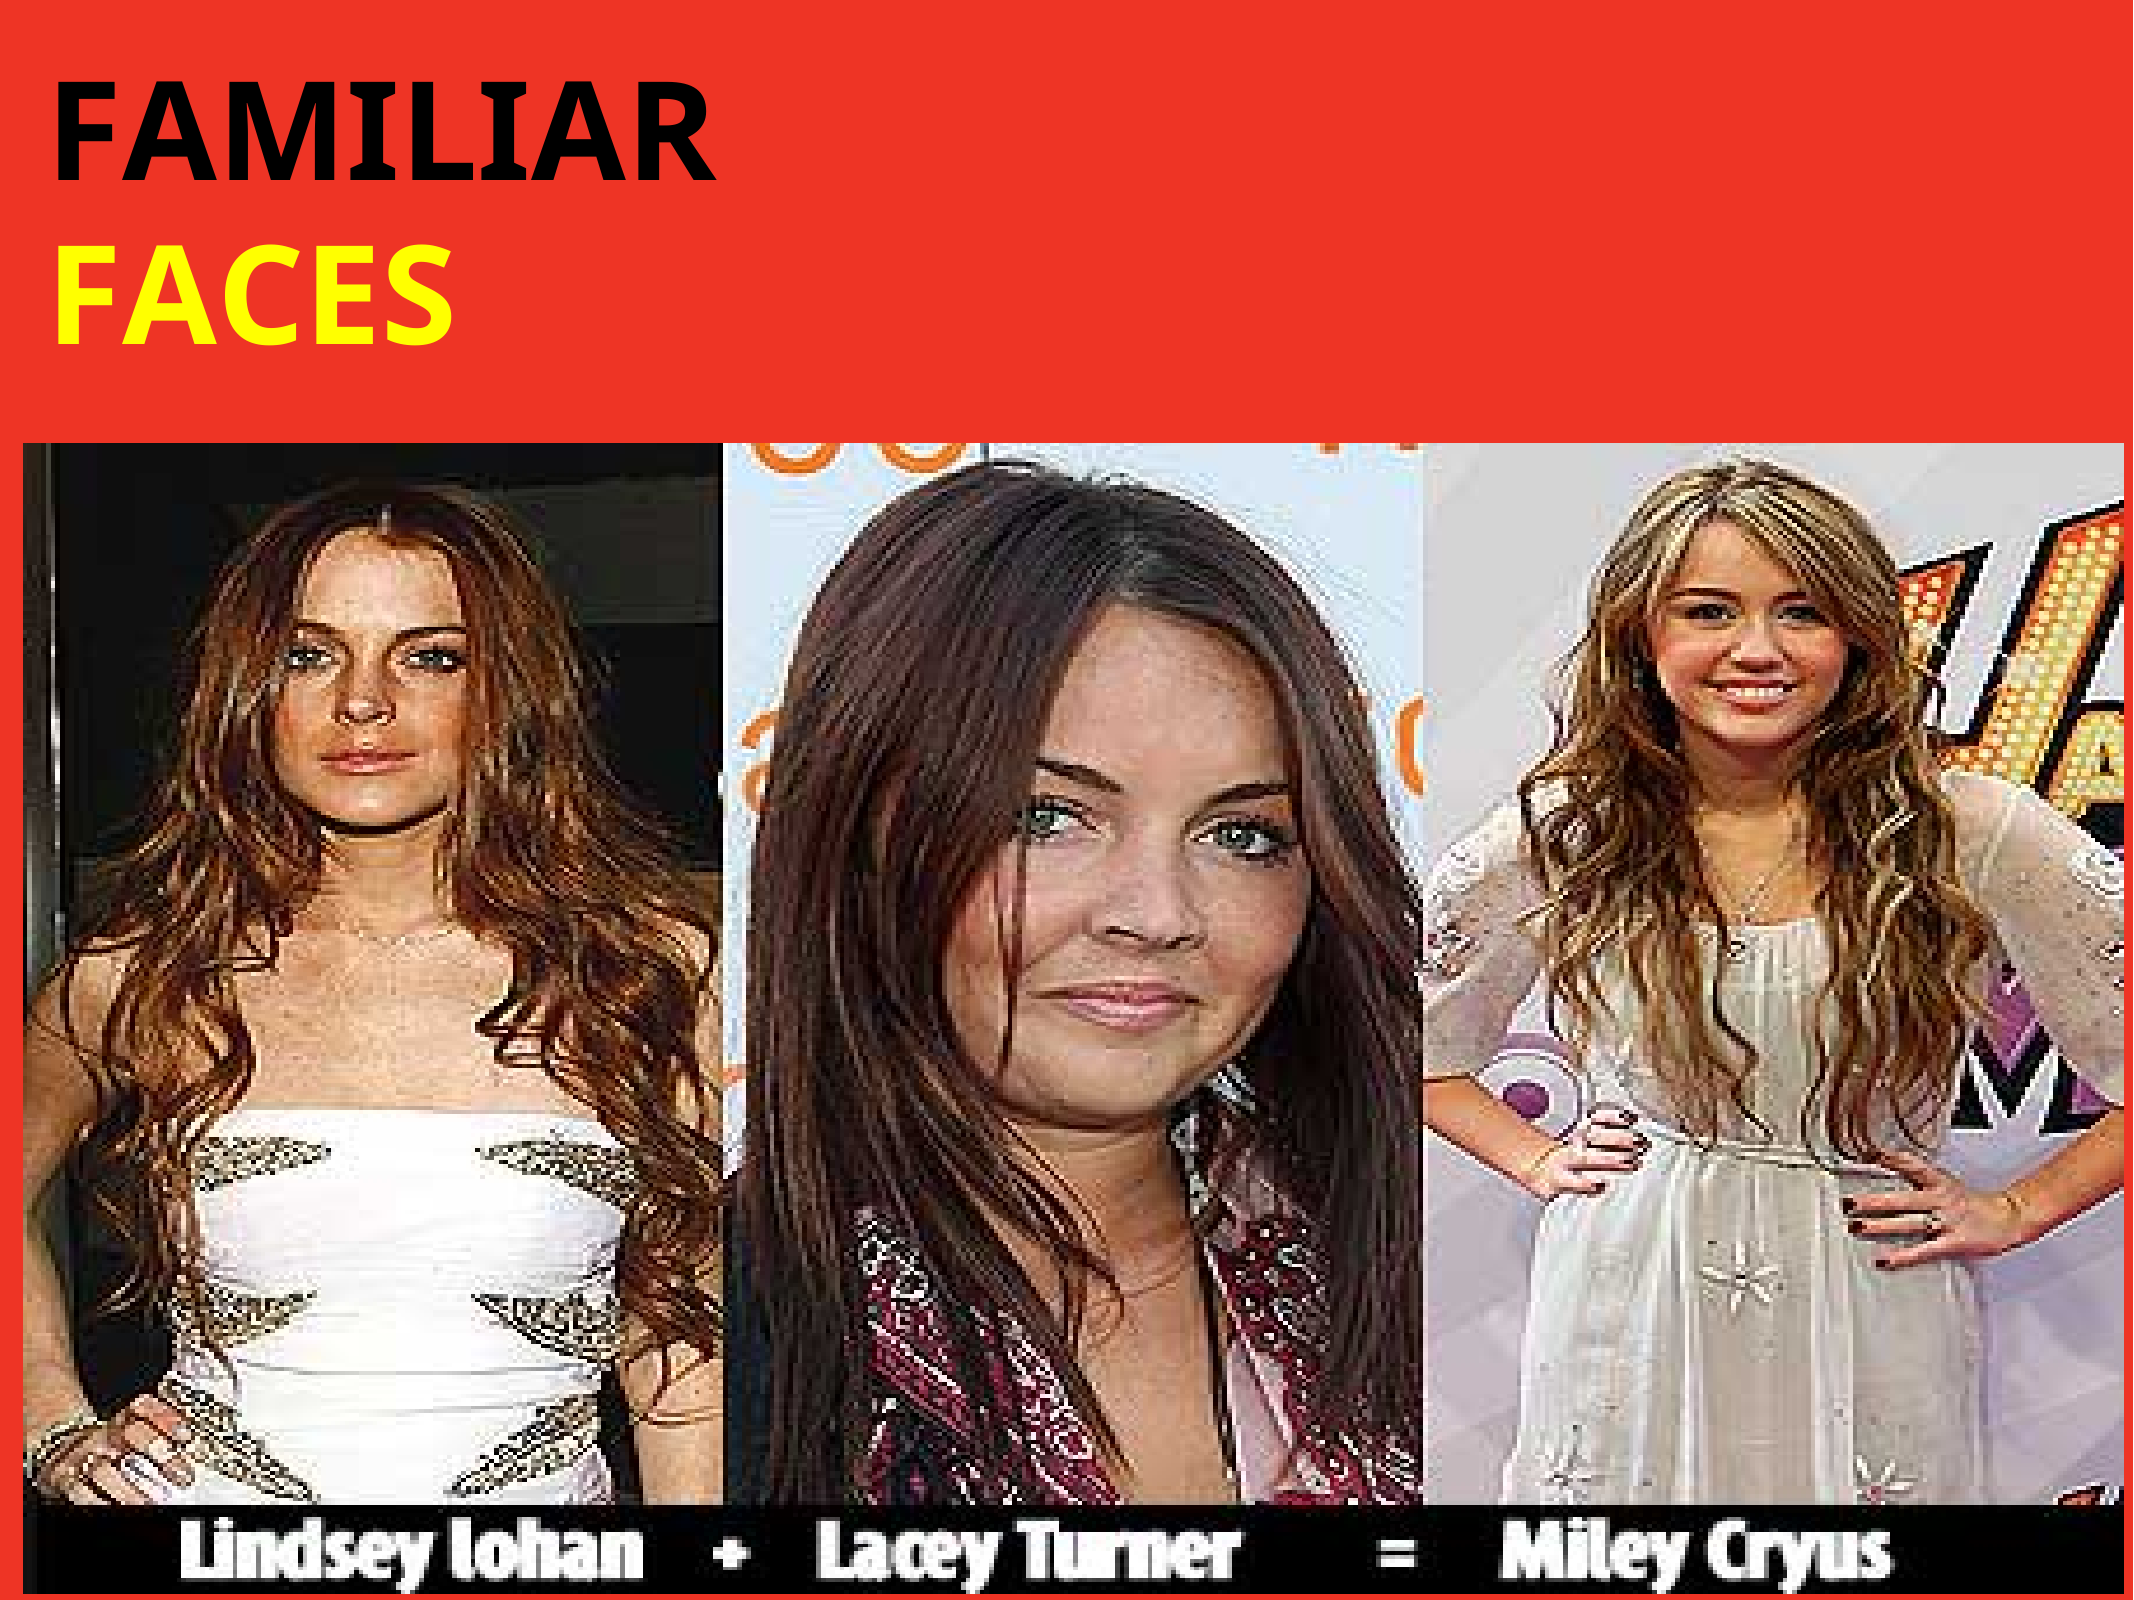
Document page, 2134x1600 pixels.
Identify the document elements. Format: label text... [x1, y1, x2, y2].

picture [23, 443, 2124, 1594]
text_box FAMILIAR FACES [37, 42, 2129, 488]
